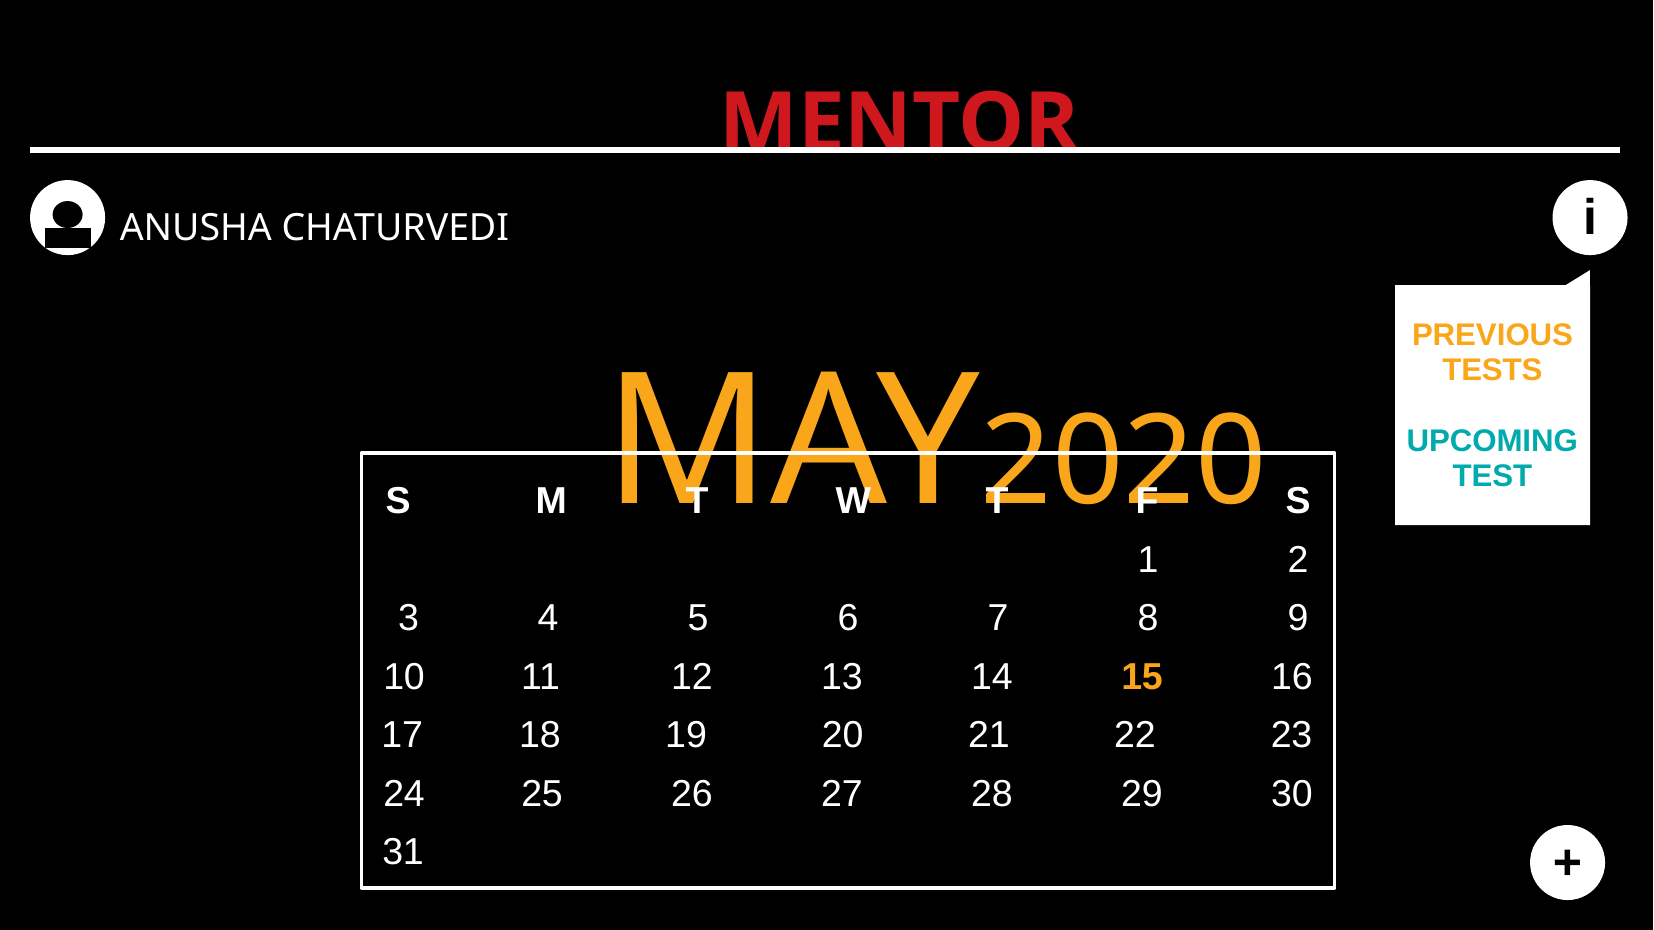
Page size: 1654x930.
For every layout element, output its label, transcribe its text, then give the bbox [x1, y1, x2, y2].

text_box 1 2 [372, 531, 1324, 588]
text_box PREVIOUS TESTS UPCOMING TEST [1395, 285, 1591, 526]
text_box + [1530, 825, 1606, 901]
text_box 3 4 5 6 7 8 9 [372, 589, 1324, 647]
text_box 10 11 12 13 14 15 16 [368, 648, 1328, 705]
text_box [30, 180, 106, 256]
text_box S M T W T F S [370, 472, 1326, 530]
text_box MAY2020 [589, 300, 1064, 451]
text_box ANUSHA CHATURVEDI [105, 193, 394, 246]
text_box 24 25 26 27 28 29 30 [368, 765, 1328, 822]
text_box 31 [367, 823, 439, 881]
text_box MENTOR [705, 55, 948, 147]
text_box 17 18 19 20 21 22 23 [366, 706, 1330, 764]
text_box i [1552, 180, 1628, 256]
text_box [1565, 270, 1590, 286]
text_box MAY2020 [589, 455, 1064, 472]
